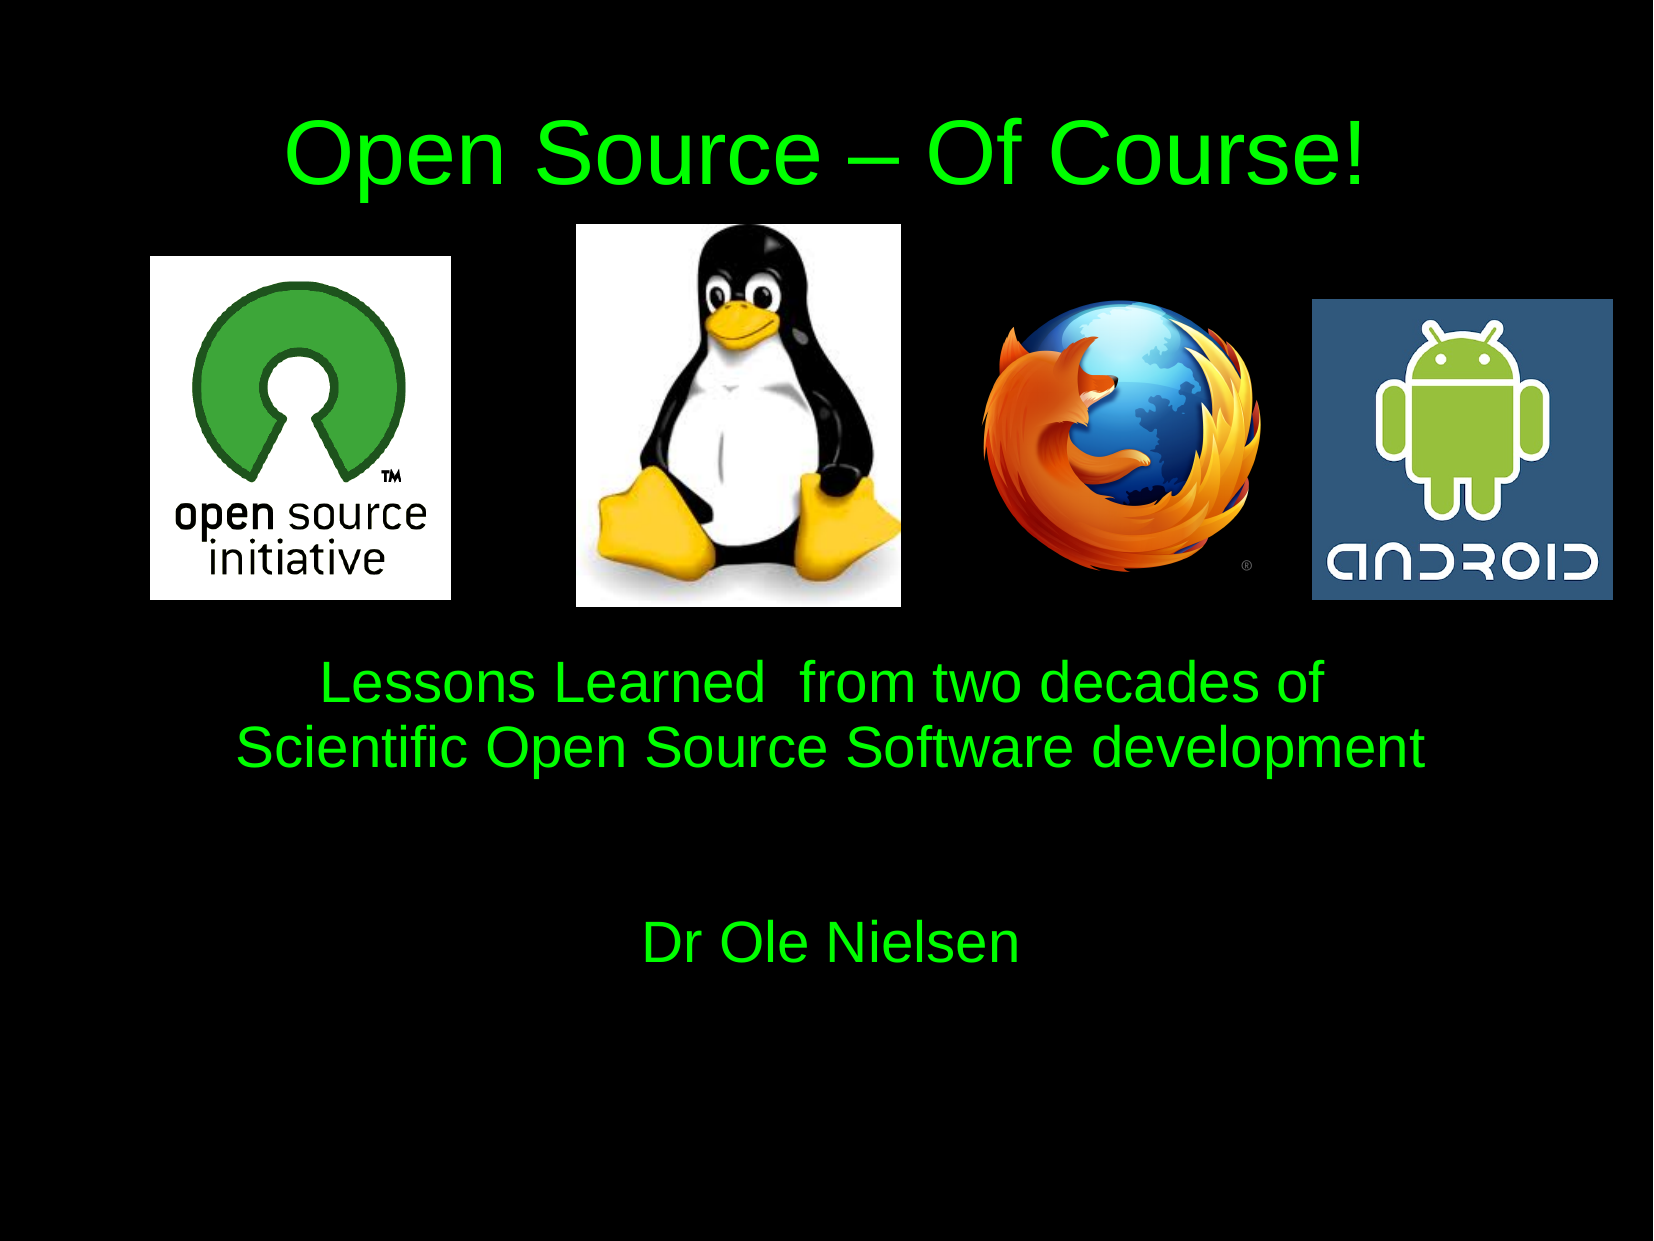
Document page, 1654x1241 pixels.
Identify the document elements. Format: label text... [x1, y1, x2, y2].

picture [975, 299, 1276, 601]
title Lessons Learned from two decades of Scientific Open Source Software development Dr Ole Nielsen [87, 649, 1576, 976]
title Open Source – Of Course! [82, 49, 1571, 257]
picture [1312, 299, 1613, 601]
picture [150, 256, 451, 601]
picture [576, 224, 901, 607]
